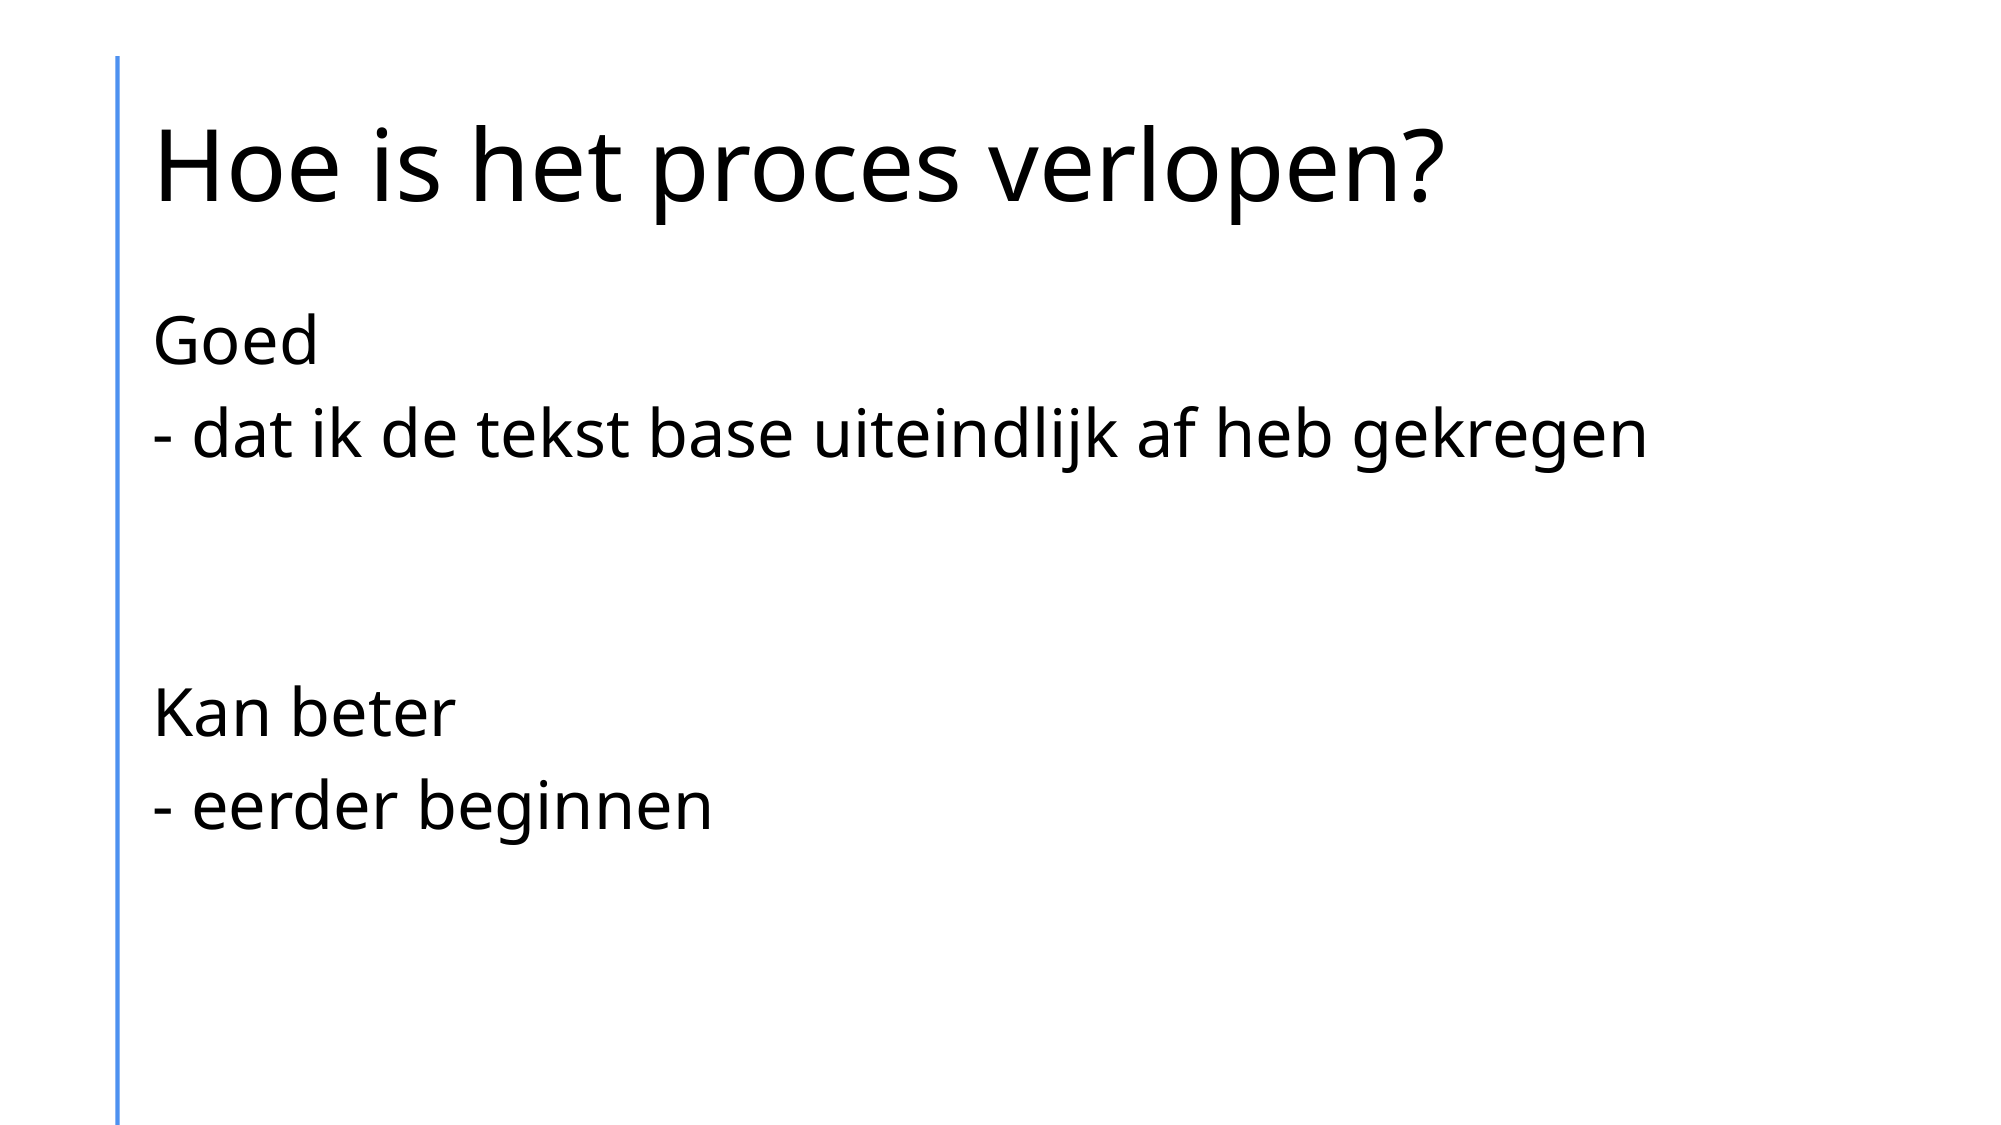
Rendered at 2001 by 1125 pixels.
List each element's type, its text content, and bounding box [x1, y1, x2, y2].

list Goed - dat ik de tekst base uiteindlijk af heb gekregen Kan beter - eerder beginnen [137, 299, 1863, 1014]
title Hoe is het proces verlopen? [137, 59, 1863, 278]
